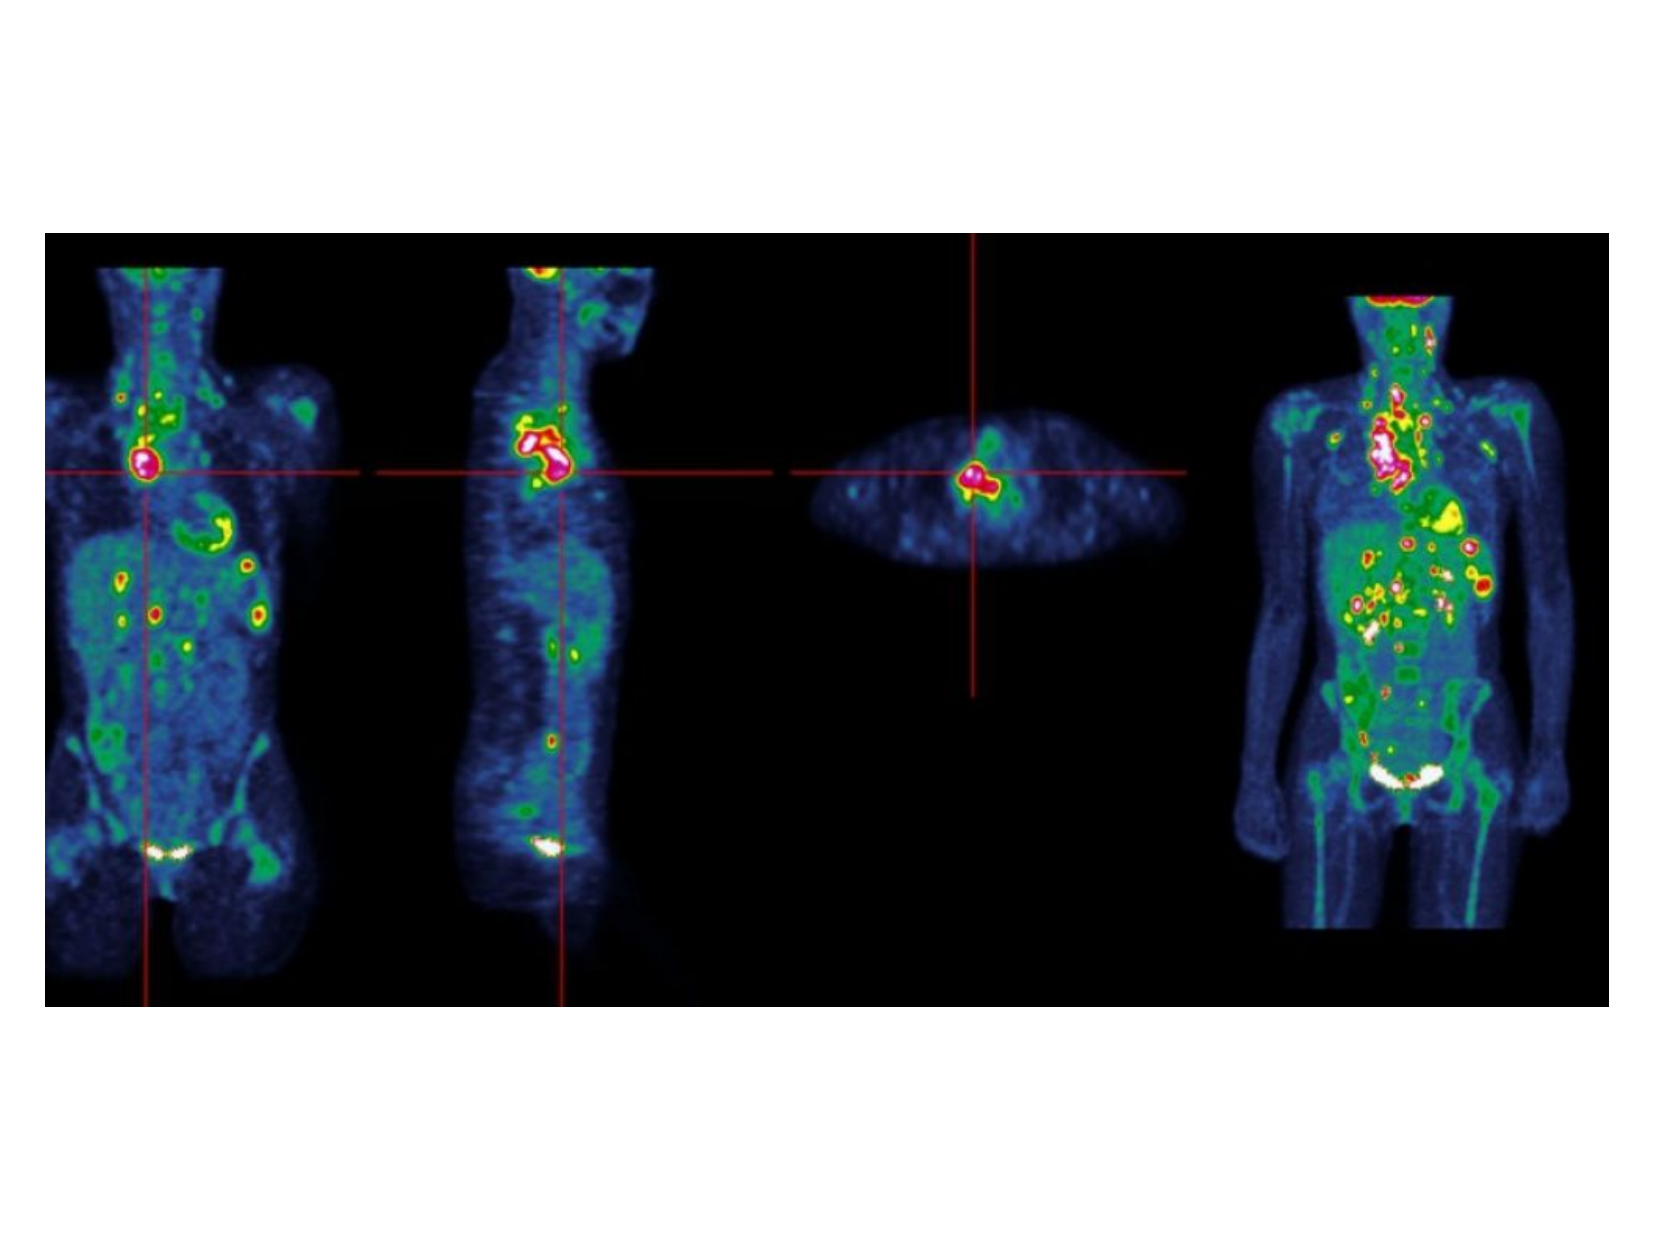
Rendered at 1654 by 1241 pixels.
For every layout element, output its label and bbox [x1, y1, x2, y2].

picture [45, 233, 1609, 1007]
